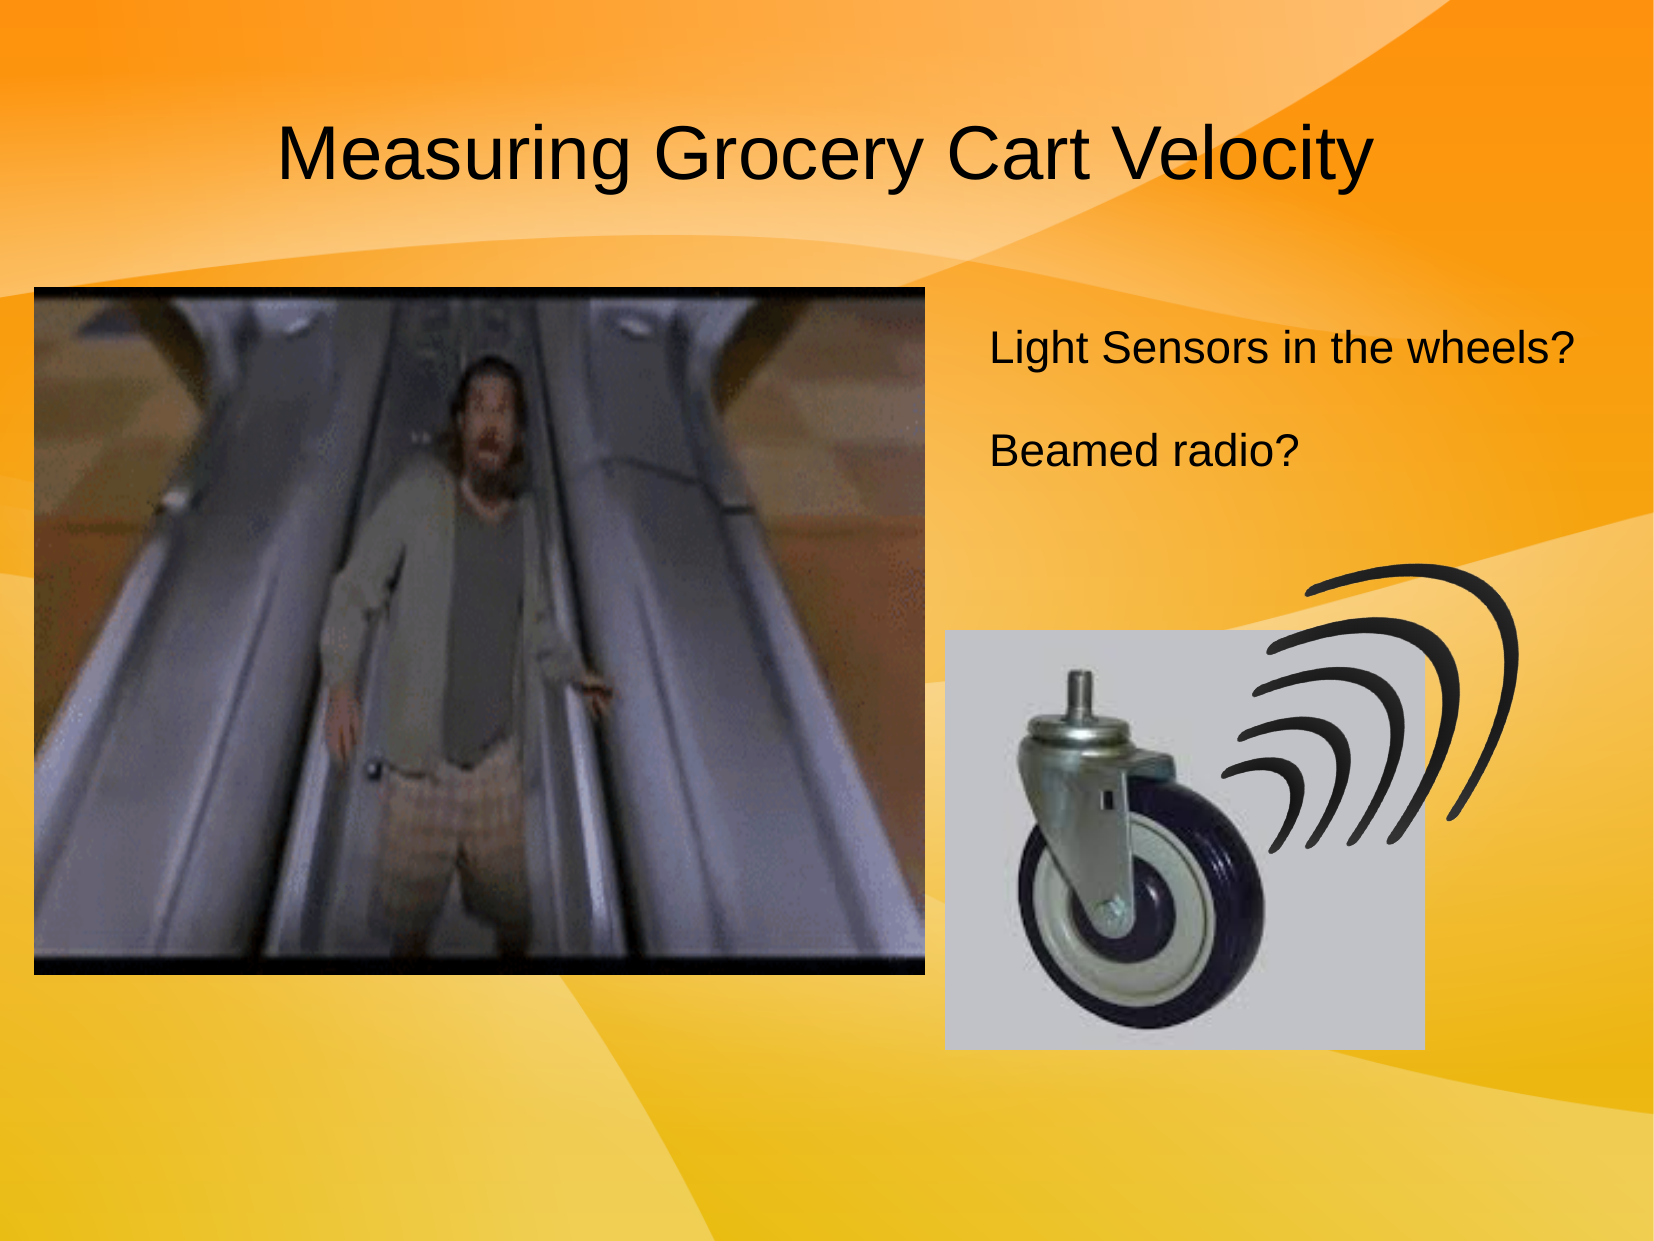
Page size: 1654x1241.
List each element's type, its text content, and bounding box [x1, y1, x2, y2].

text_box Light Sensors in the wheels? Beamed radio? [974, 315, 1591, 484]
title Measuring Grocery Cart Velocity [82, 49, 1571, 257]
picture [0, 0, 1654, 1241]
